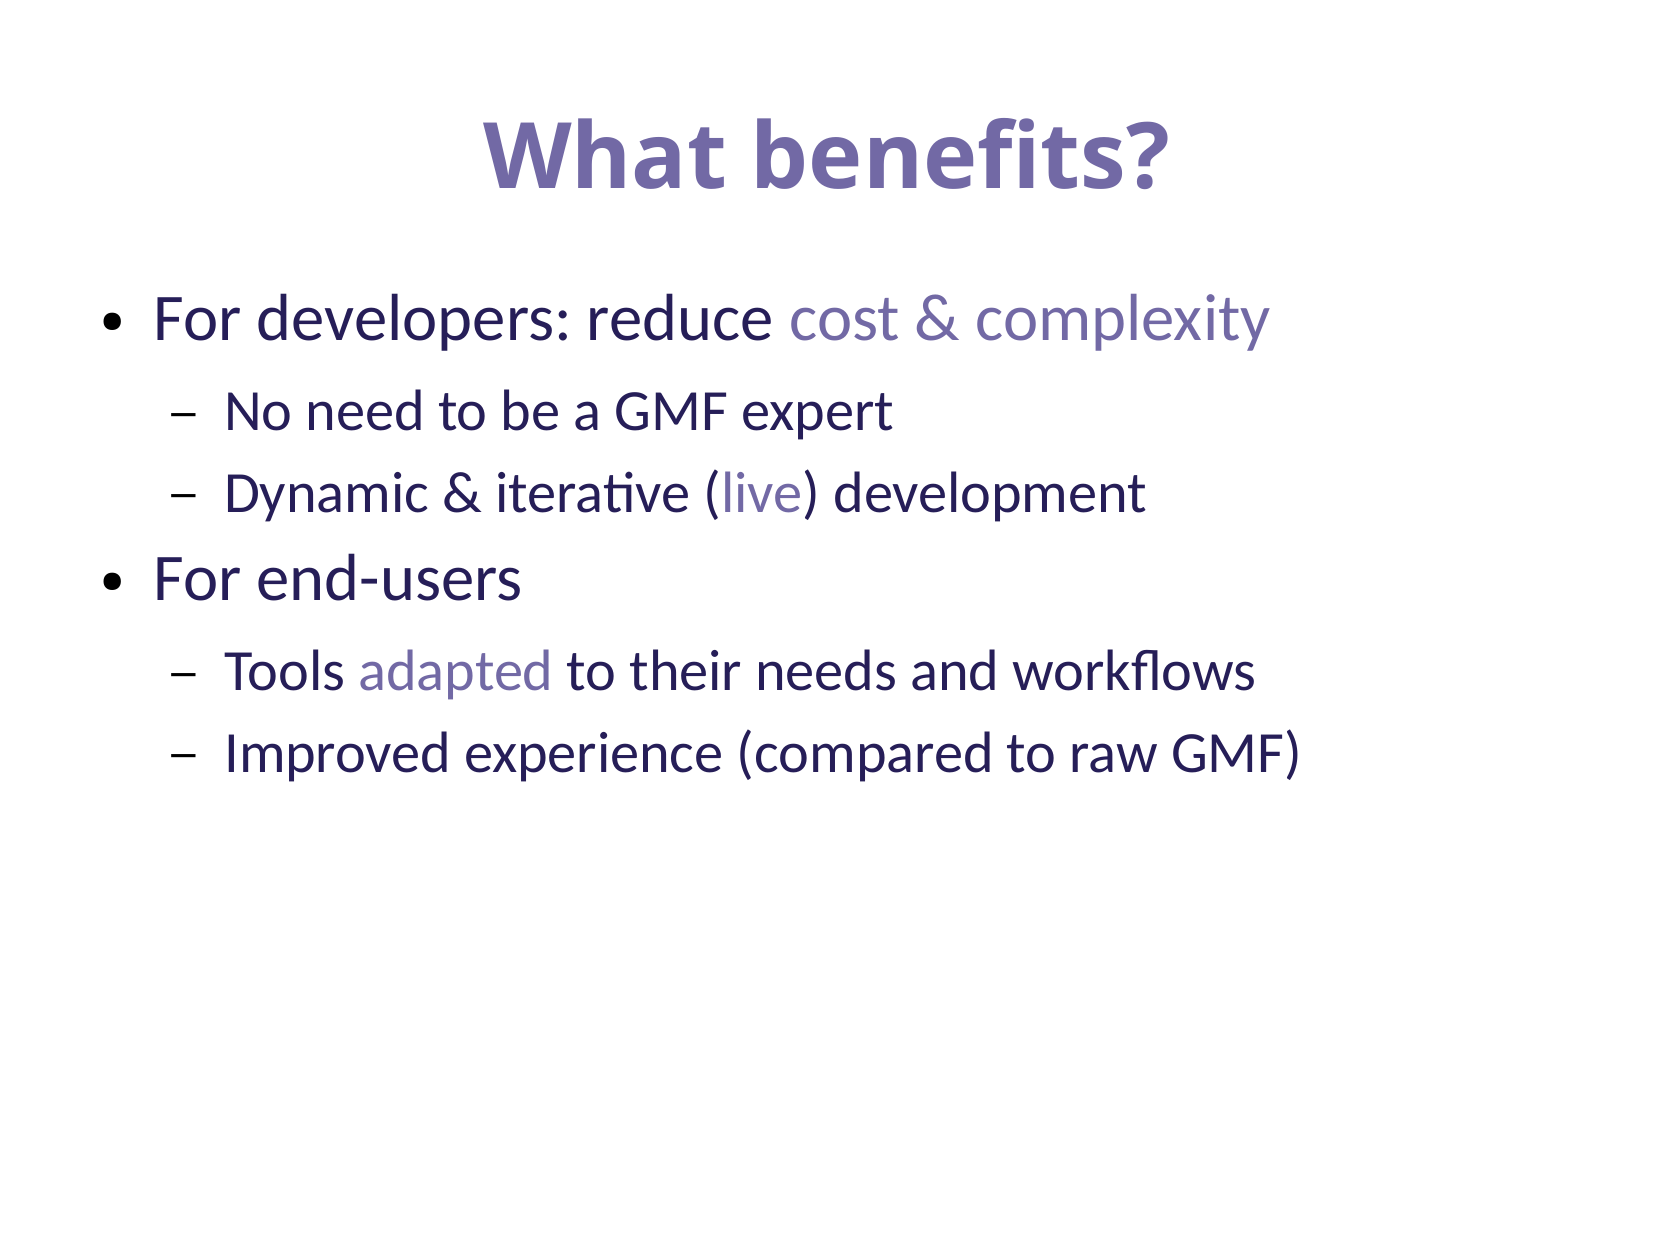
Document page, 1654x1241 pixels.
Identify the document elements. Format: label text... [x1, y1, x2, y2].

list For developers: reduce cost & complexity No need to be a GMF expert Dynamic & iterative (live) development For end-users Tools adapted to their needs and workflows Improved experience (compared to raw GMF) [82, 290, 1571, 1010]
title What benefits? [82, 49, 1571, 257]
